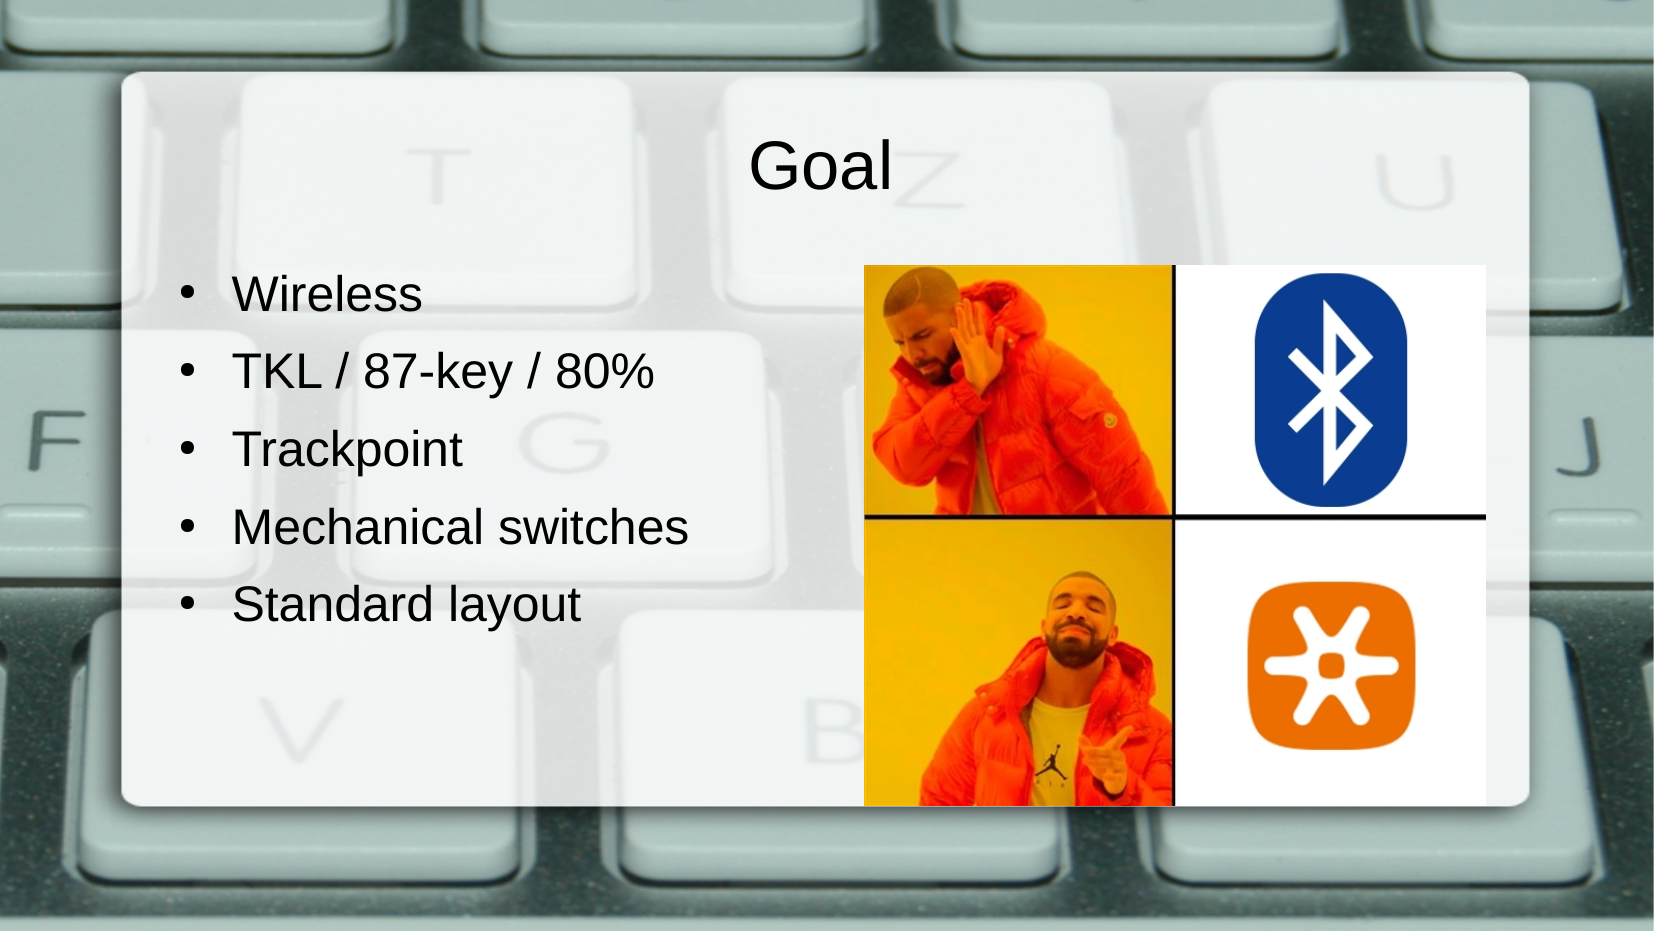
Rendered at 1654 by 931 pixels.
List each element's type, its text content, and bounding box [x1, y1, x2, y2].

list Wireless TKL / 87-key / 80% Trackpoint Mechanical switches Standard layout [147, 265, 811, 806]
title Goal [135, 88, 1506, 244]
picture [0, 0, 1654, 931]
